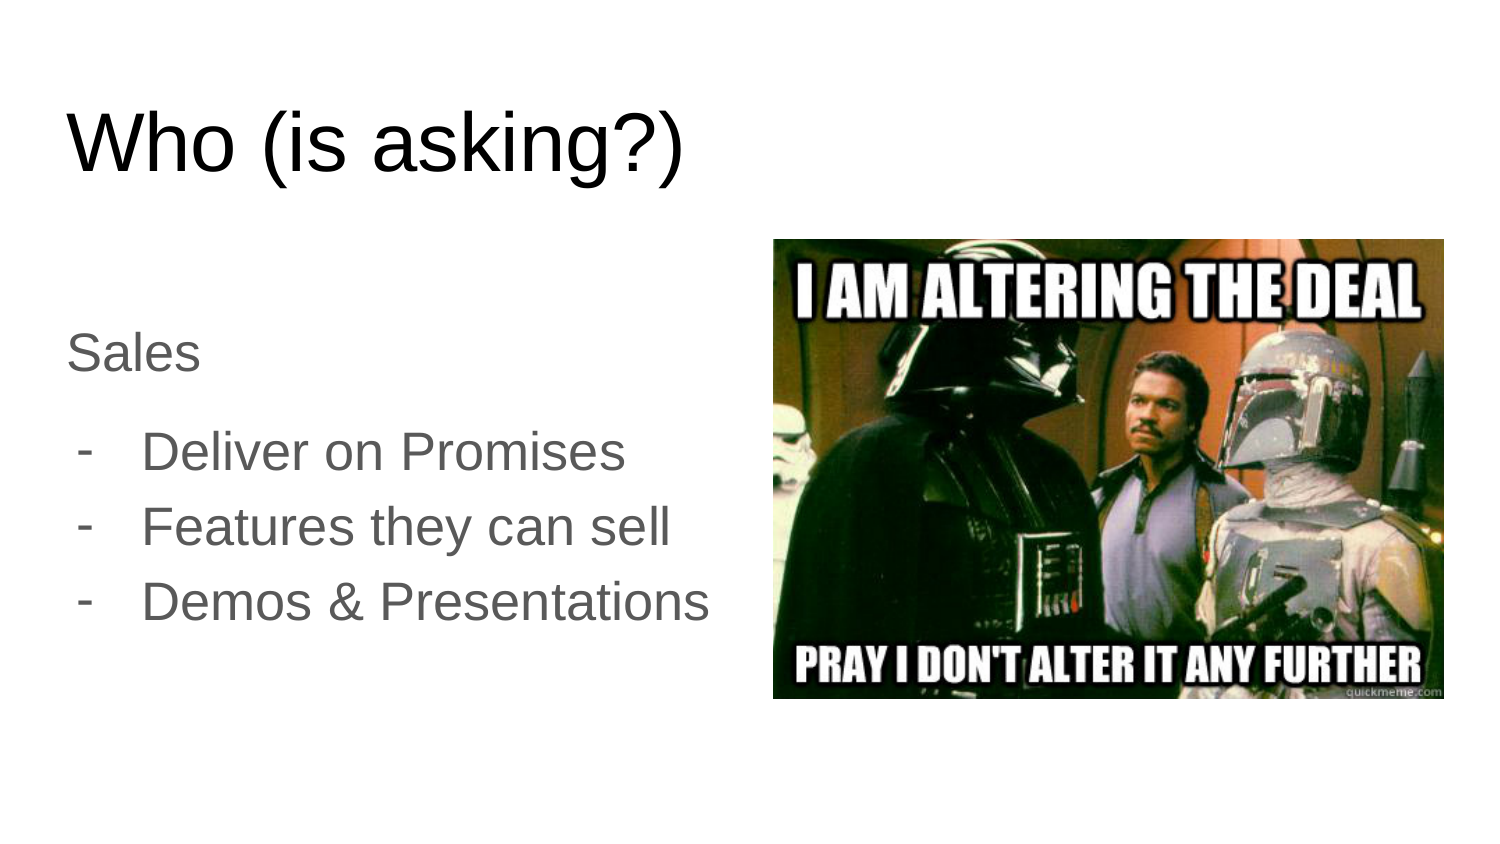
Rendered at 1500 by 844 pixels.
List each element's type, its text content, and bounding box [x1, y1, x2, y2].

list Sales Deliver on Promises Features they can sell Demos & Presentations [51, 189, 738, 750]
picture [773, 239, 1444, 699]
title Who (is asking?) [51, 72, 1449, 167]
